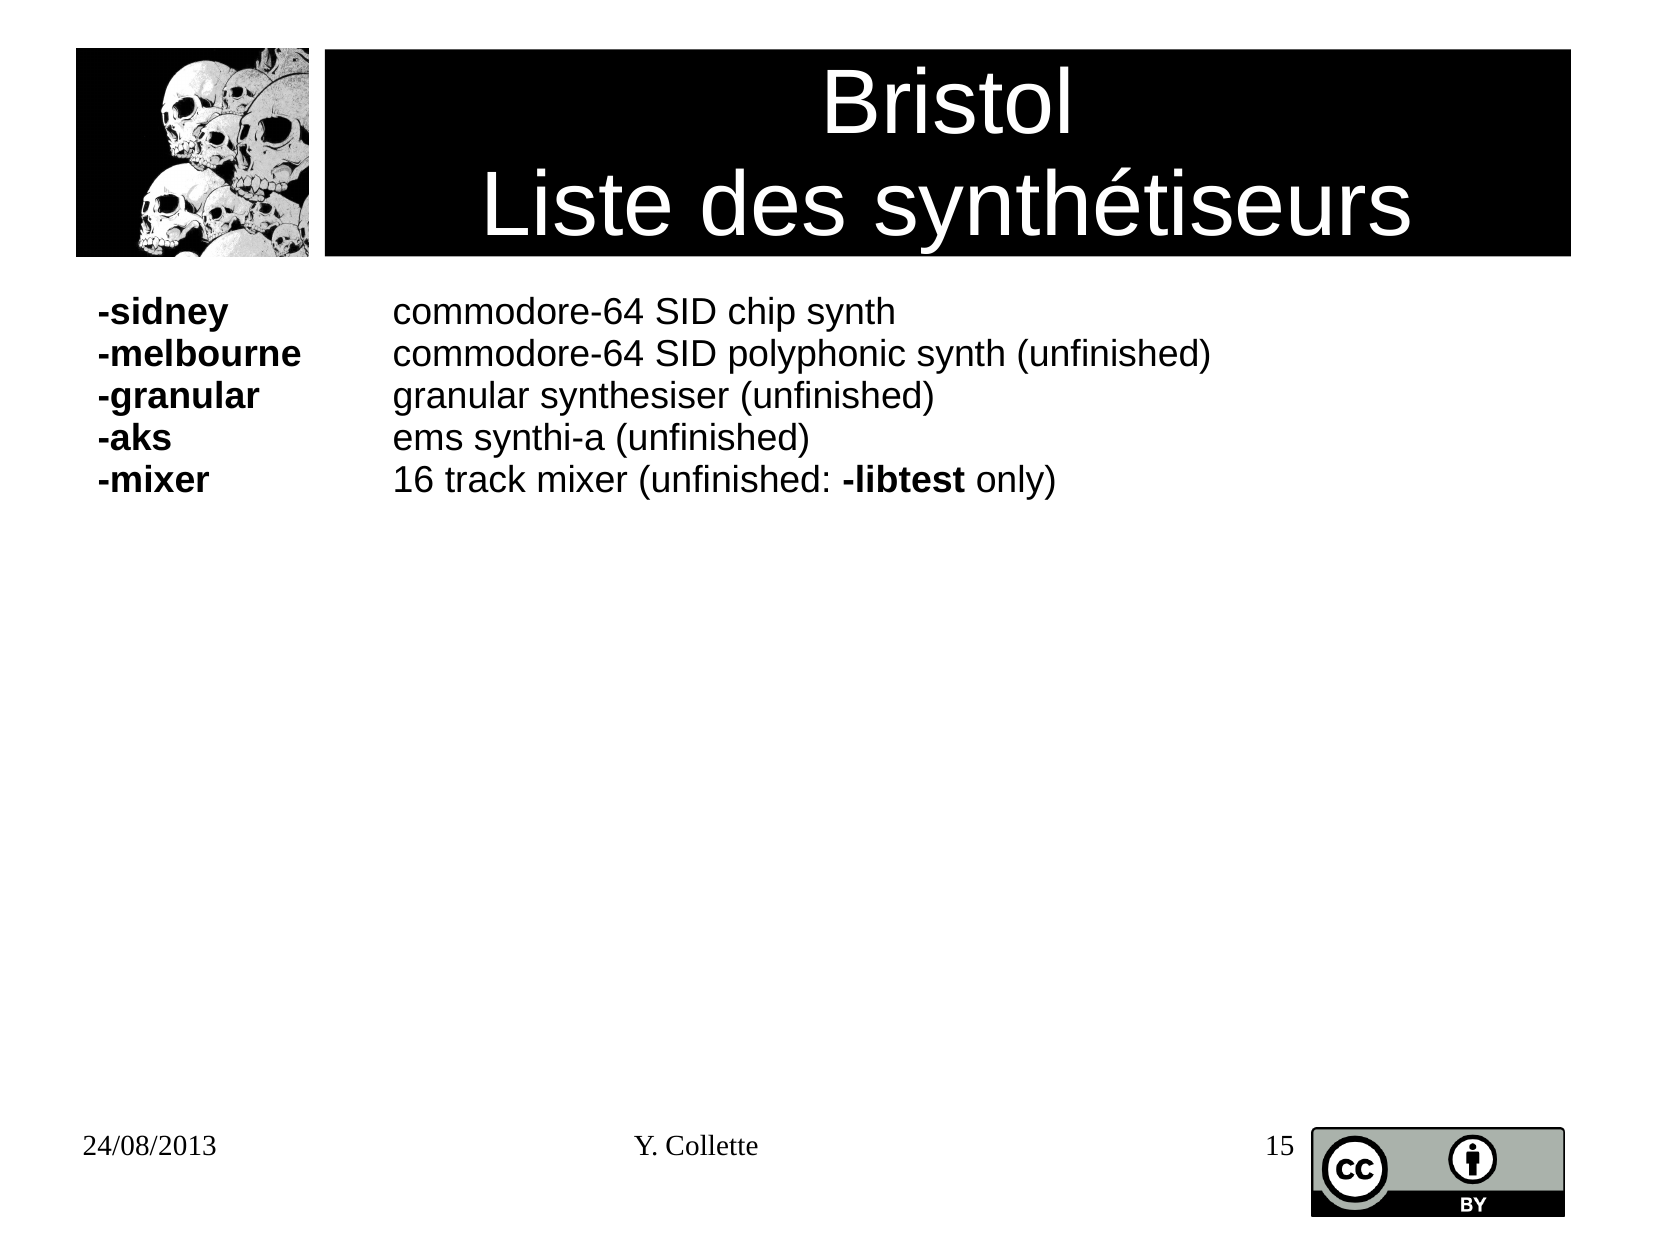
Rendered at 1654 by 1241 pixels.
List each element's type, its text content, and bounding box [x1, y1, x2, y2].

title Bristol Liste des synthétiseurs [324, 49, 1571, 257]
picture [1311, 1127, 1565, 1217]
picture [76, 48, 309, 257]
text_box -sidney commodore-64 SID chip synth -melbourne commodore-64 SID polyphonic synth (unfinished) -granular granular synthesiser (unfinished) -aks ems synthi-a (unfinished) -mixer 16 track mixer (unfinished: -libtest only) [82, 283, 1571, 509]
